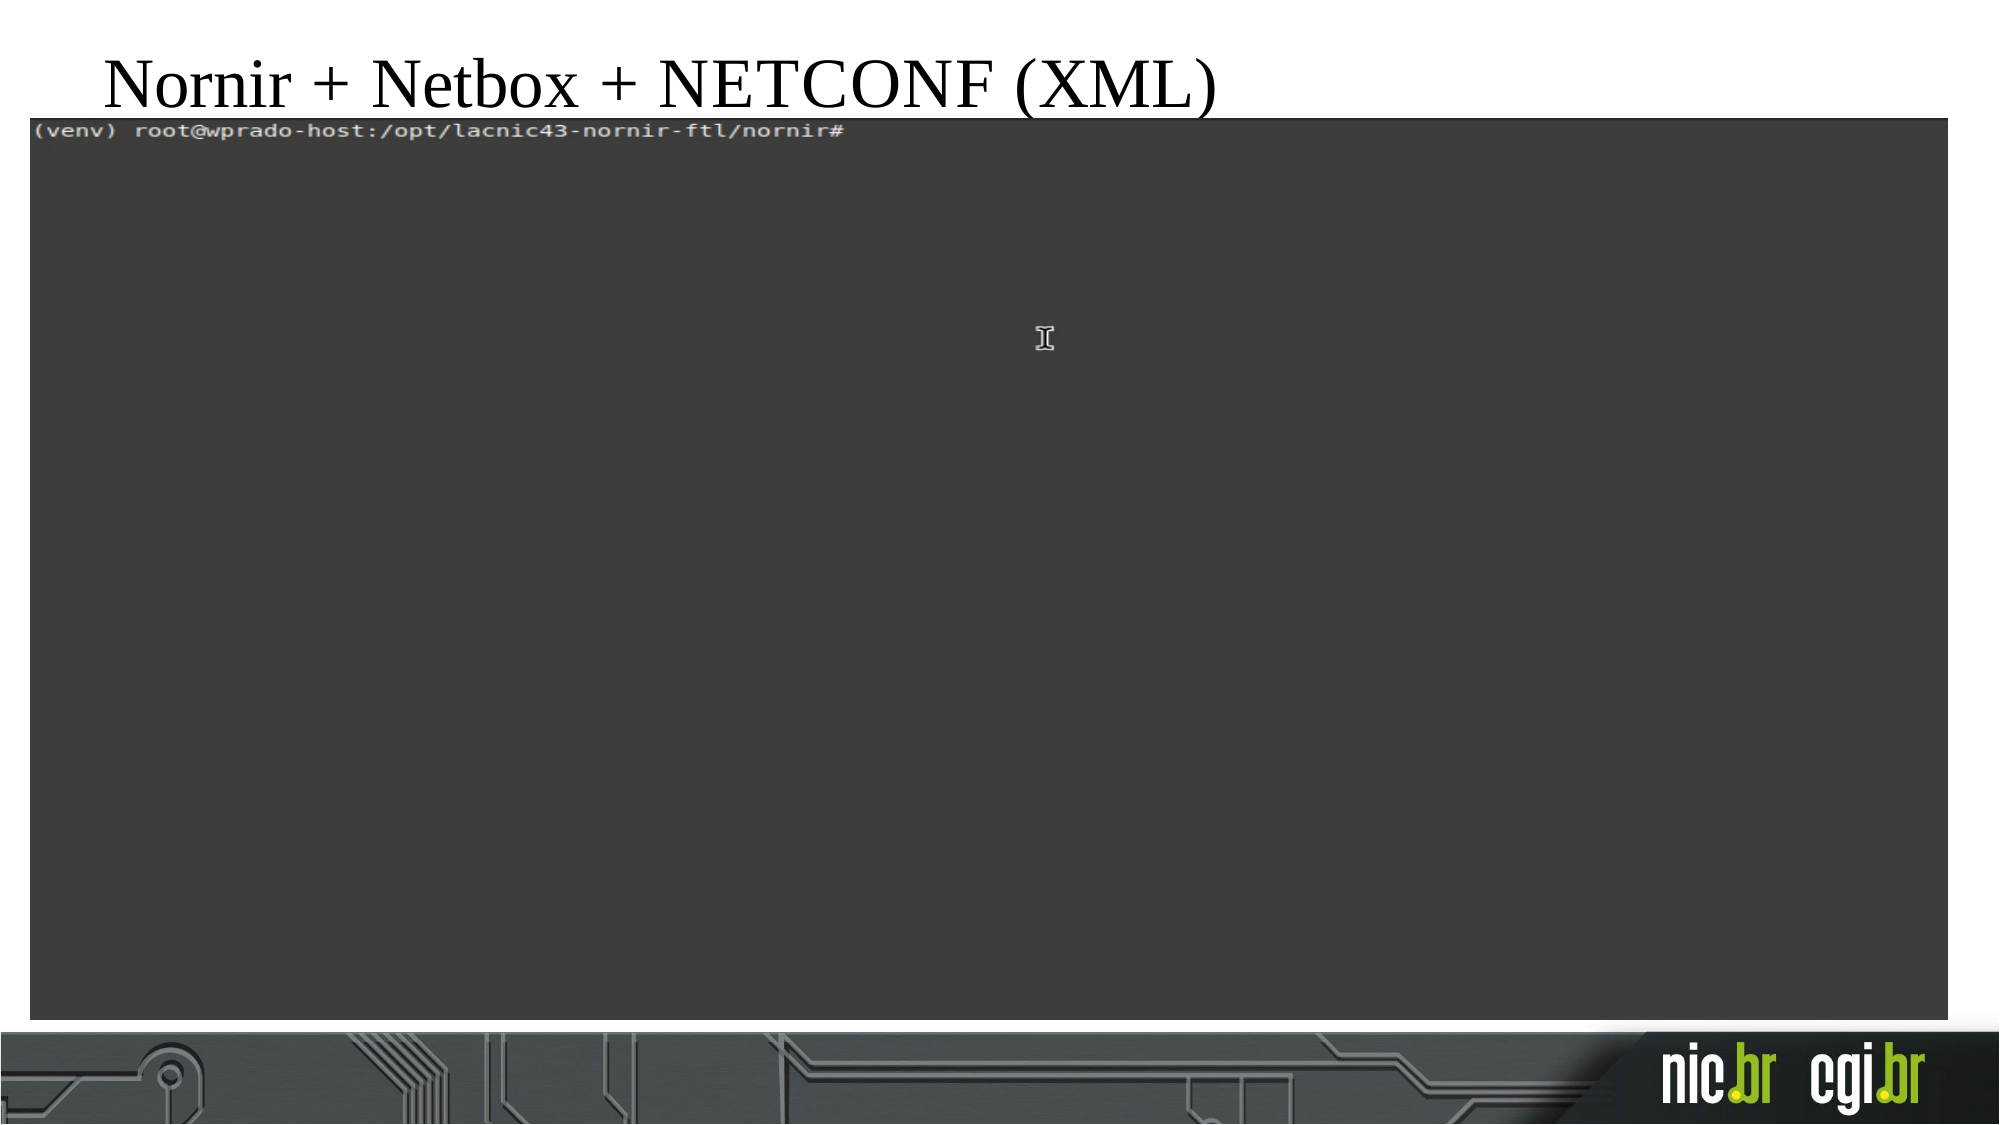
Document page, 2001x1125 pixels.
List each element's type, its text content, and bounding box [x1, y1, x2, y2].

picture [0, 0, 1999, 1124]
text_box [29, 118, 1949, 1021]
title Nornir + Netbox + NETCONF (XML) [78, 36, 1923, 118]
